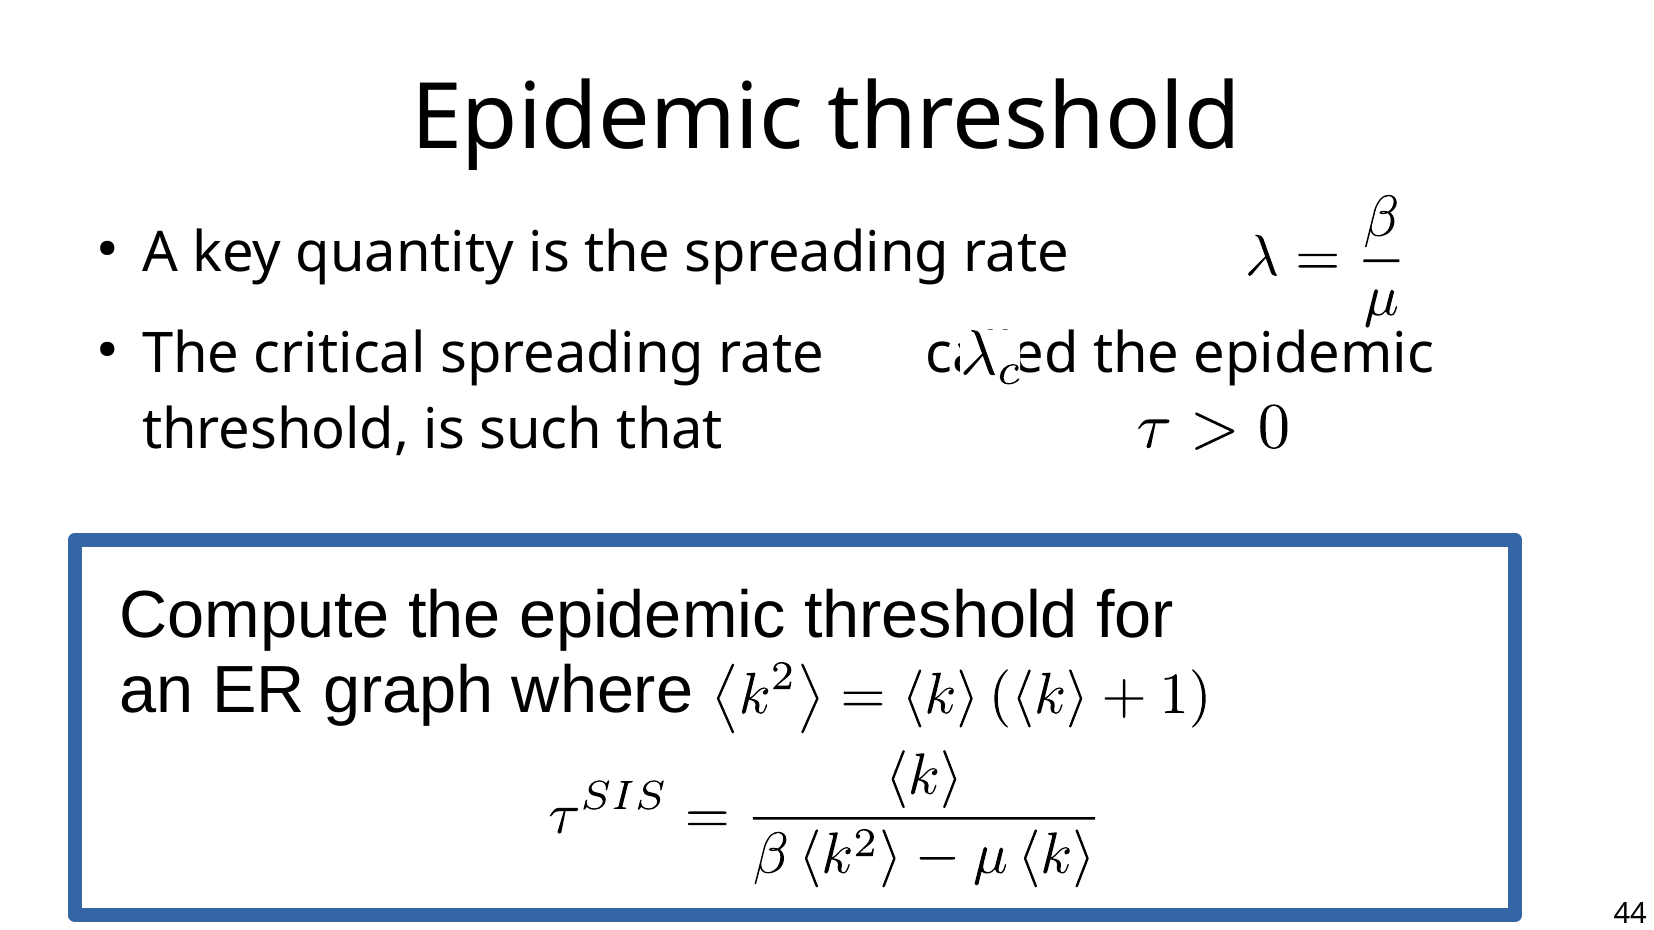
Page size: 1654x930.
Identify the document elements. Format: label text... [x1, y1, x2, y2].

text_box [548, 750, 1096, 888]
text_box [1136, 404, 1291, 450]
text_box [1245, 194, 1400, 328]
text_box [960, 330, 1021, 385]
list A key quantity is the spreading rate The critical spreading rate called the epidemic threshold, is such that [82, 211, 1571, 469]
title Epidemic threshold [82, 1, 1571, 211]
text_box Compute the epidemic threshold for an ER graph where [105, 570, 1246, 735]
